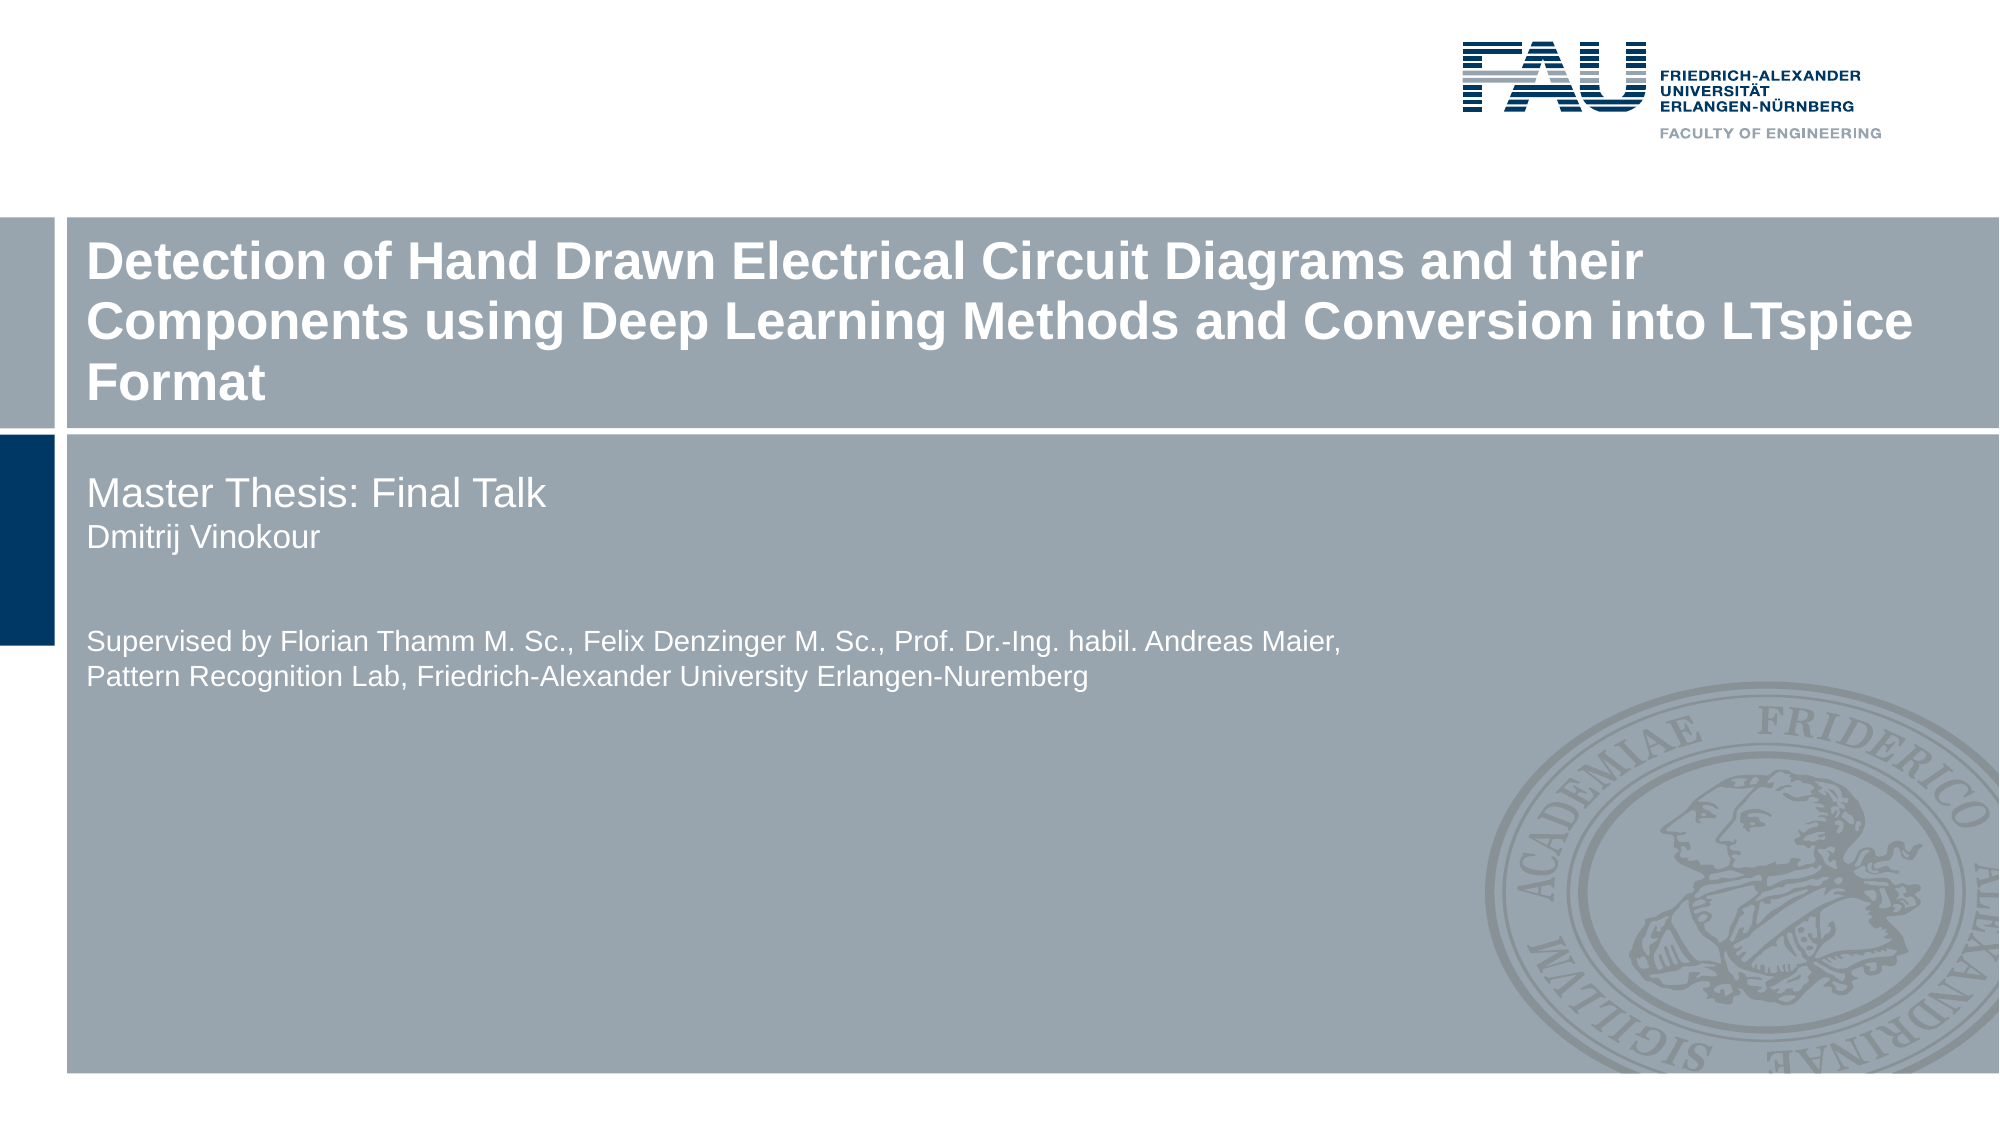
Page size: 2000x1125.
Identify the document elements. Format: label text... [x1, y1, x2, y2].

text_box Master Thesis: Final Talk Dmitrij Vinokour Supervised by Florian Thamm M. Sc., Felix Denzinger M. Sc., Prof. Dr.-Ing. habil. Andreas Maier, Pattern Recognition Lab, Friedrich-Alexander University Erlangen-Nuremberg [86, 465, 1960, 839]
text_box Detection of Hand Drawn Electrical Circuit Diagrams and their Components using Deep Learning Methods and Conversion into LTspice Format [86, 229, 1960, 413]
